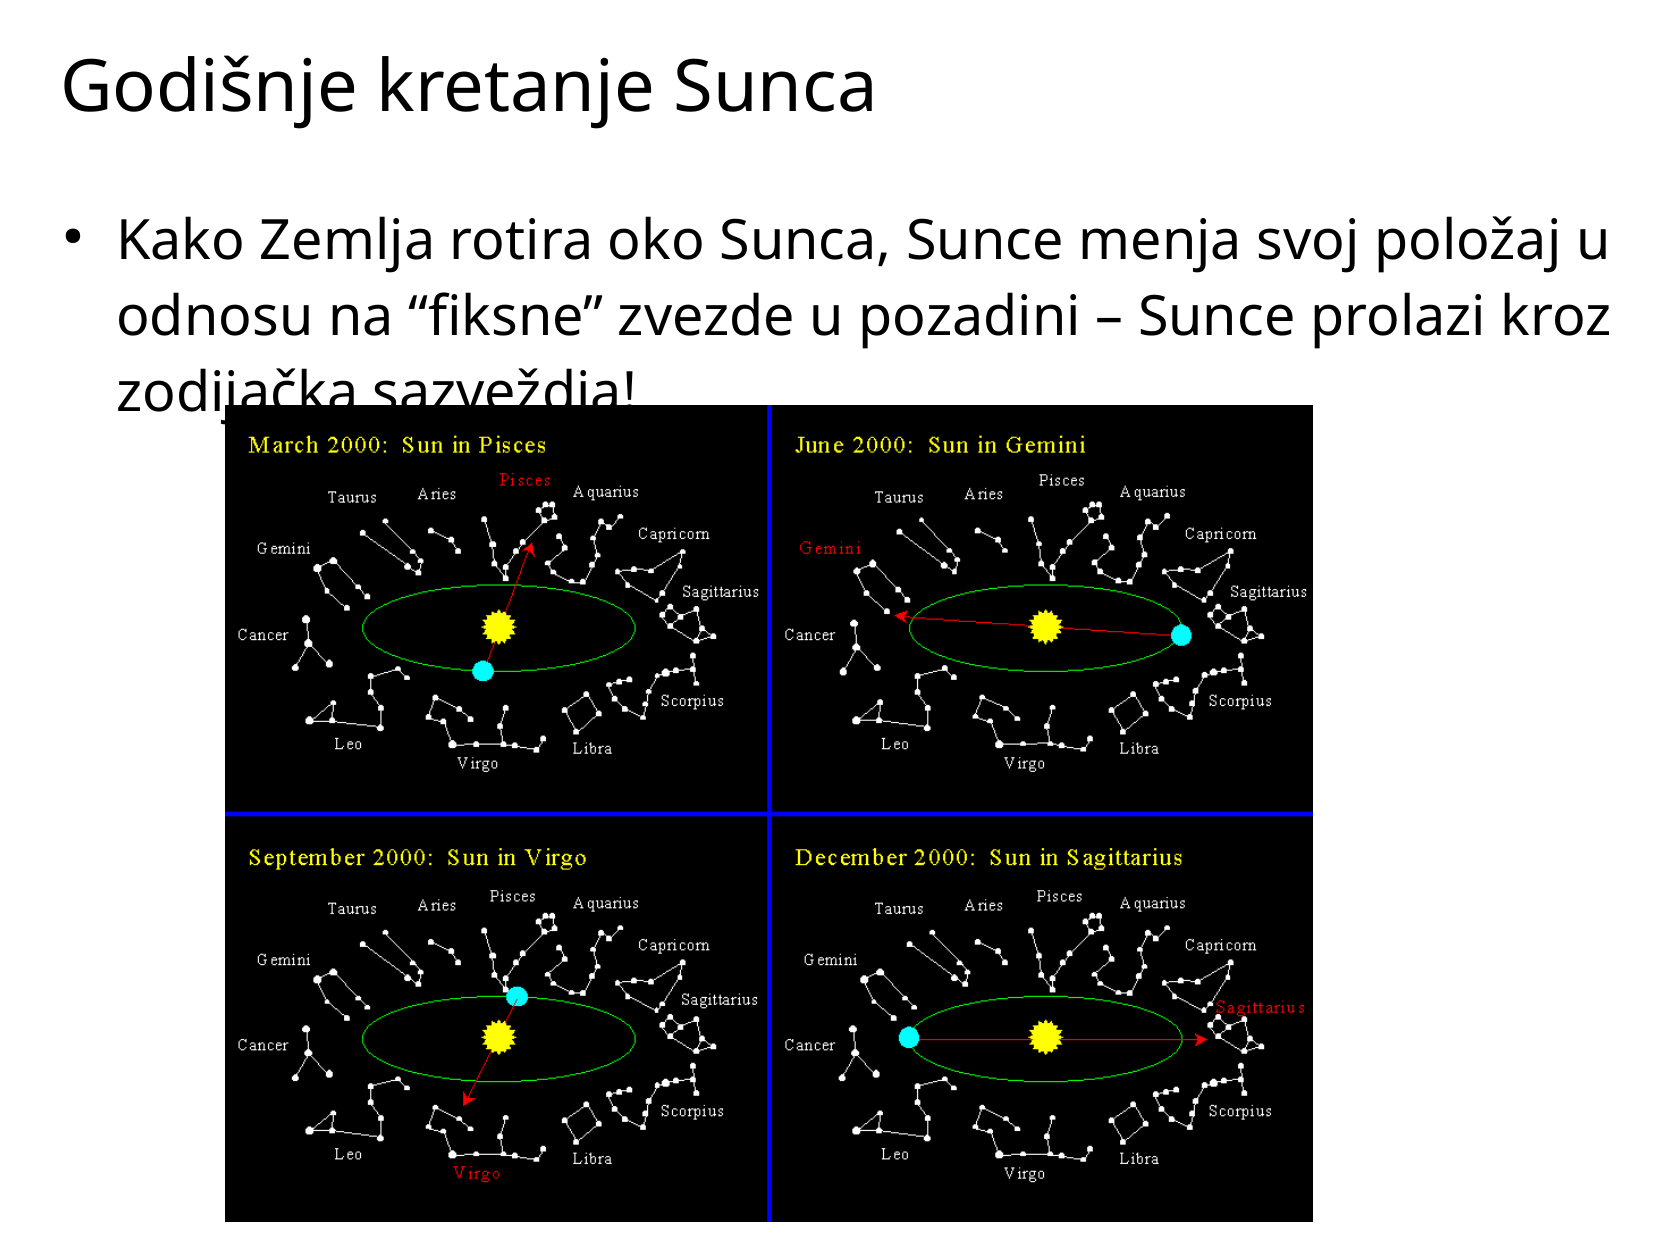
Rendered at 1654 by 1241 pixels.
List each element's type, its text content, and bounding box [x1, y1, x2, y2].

list Kako Zemlja rotira oko Sunca, Sunce menja svoj položaj u odnosu na “fiksne” zvezde u pozadini – Sunce prolazi kroz zodijačka sazveždja! [45, 199, 1635, 1173]
title Godišnje kretanje Sunca [59, 17, 1648, 150]
picture [225, 405, 1313, 1222]
